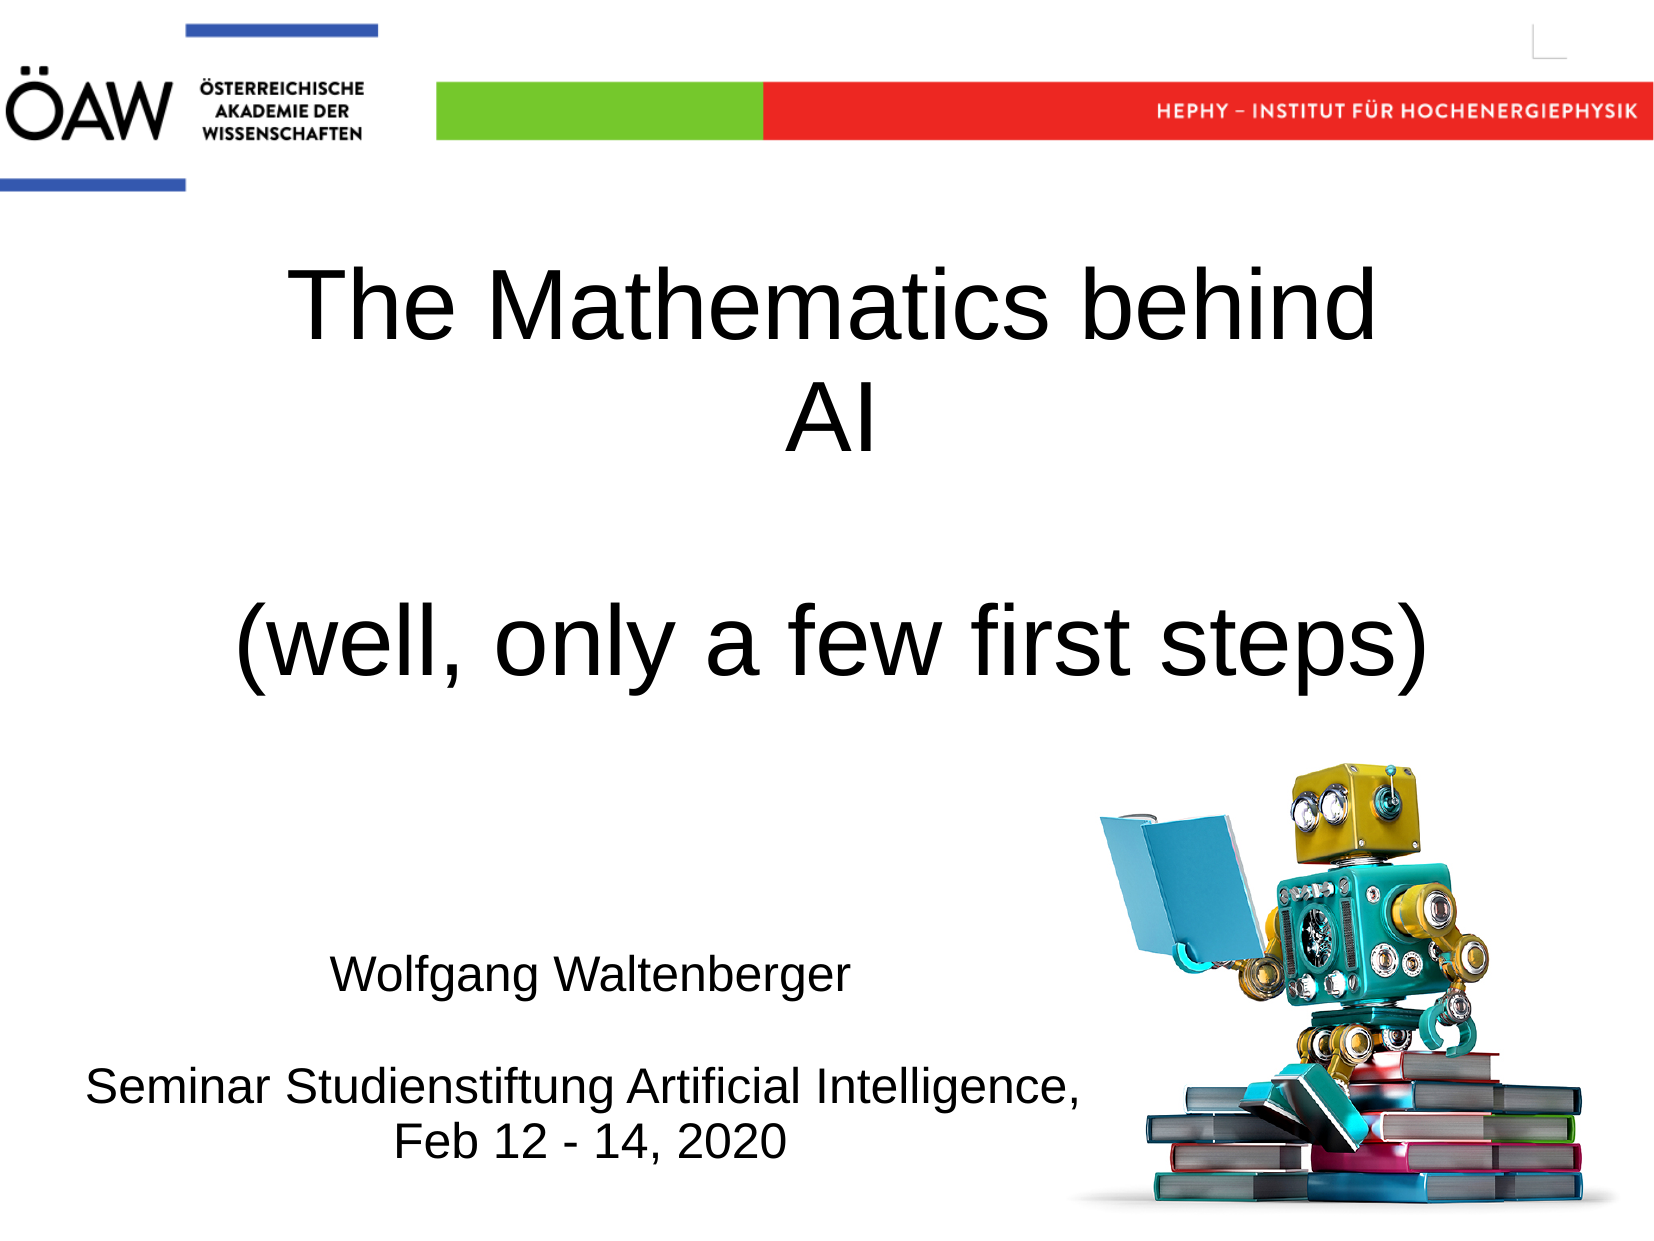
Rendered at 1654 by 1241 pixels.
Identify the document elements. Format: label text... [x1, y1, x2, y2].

picture [0, 15, 1654, 225]
text_box The Mathematics behind AI (well, only a few first steps) [59, 242, 1607, 816]
picture [1063, 719, 1636, 1229]
text_box Wolfgang Waltenberger Seminar Studienstiftung Artificial Intelligence, Feb 12 - 14, 2020 [0, 938, 1353, 1192]
